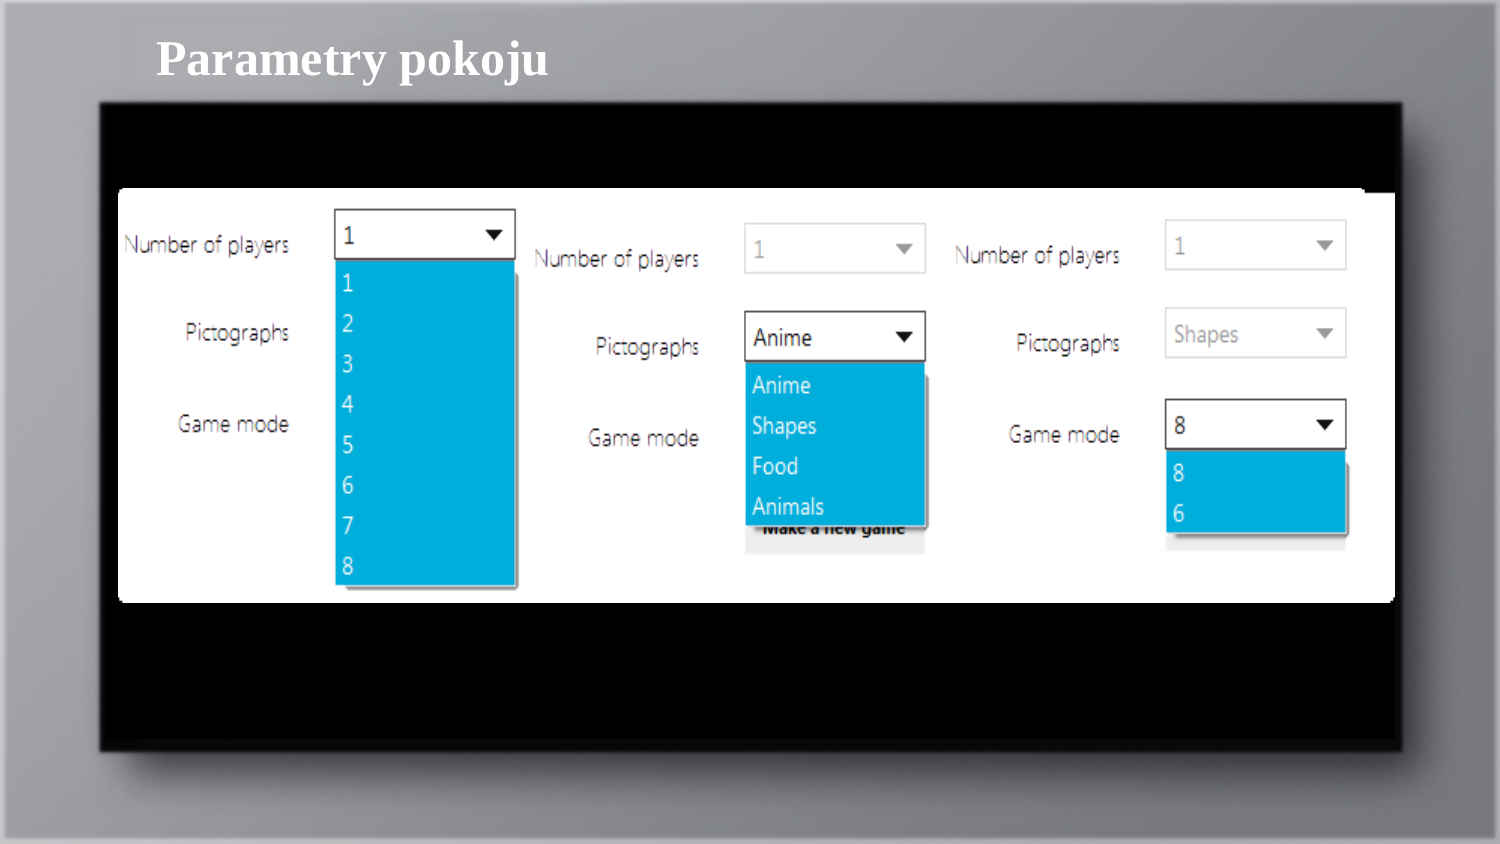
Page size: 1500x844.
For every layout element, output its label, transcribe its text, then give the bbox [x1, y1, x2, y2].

picture [0, 0, 1500, 844]
text_box Parametry pokoju [141, 23, 1382, 188]
